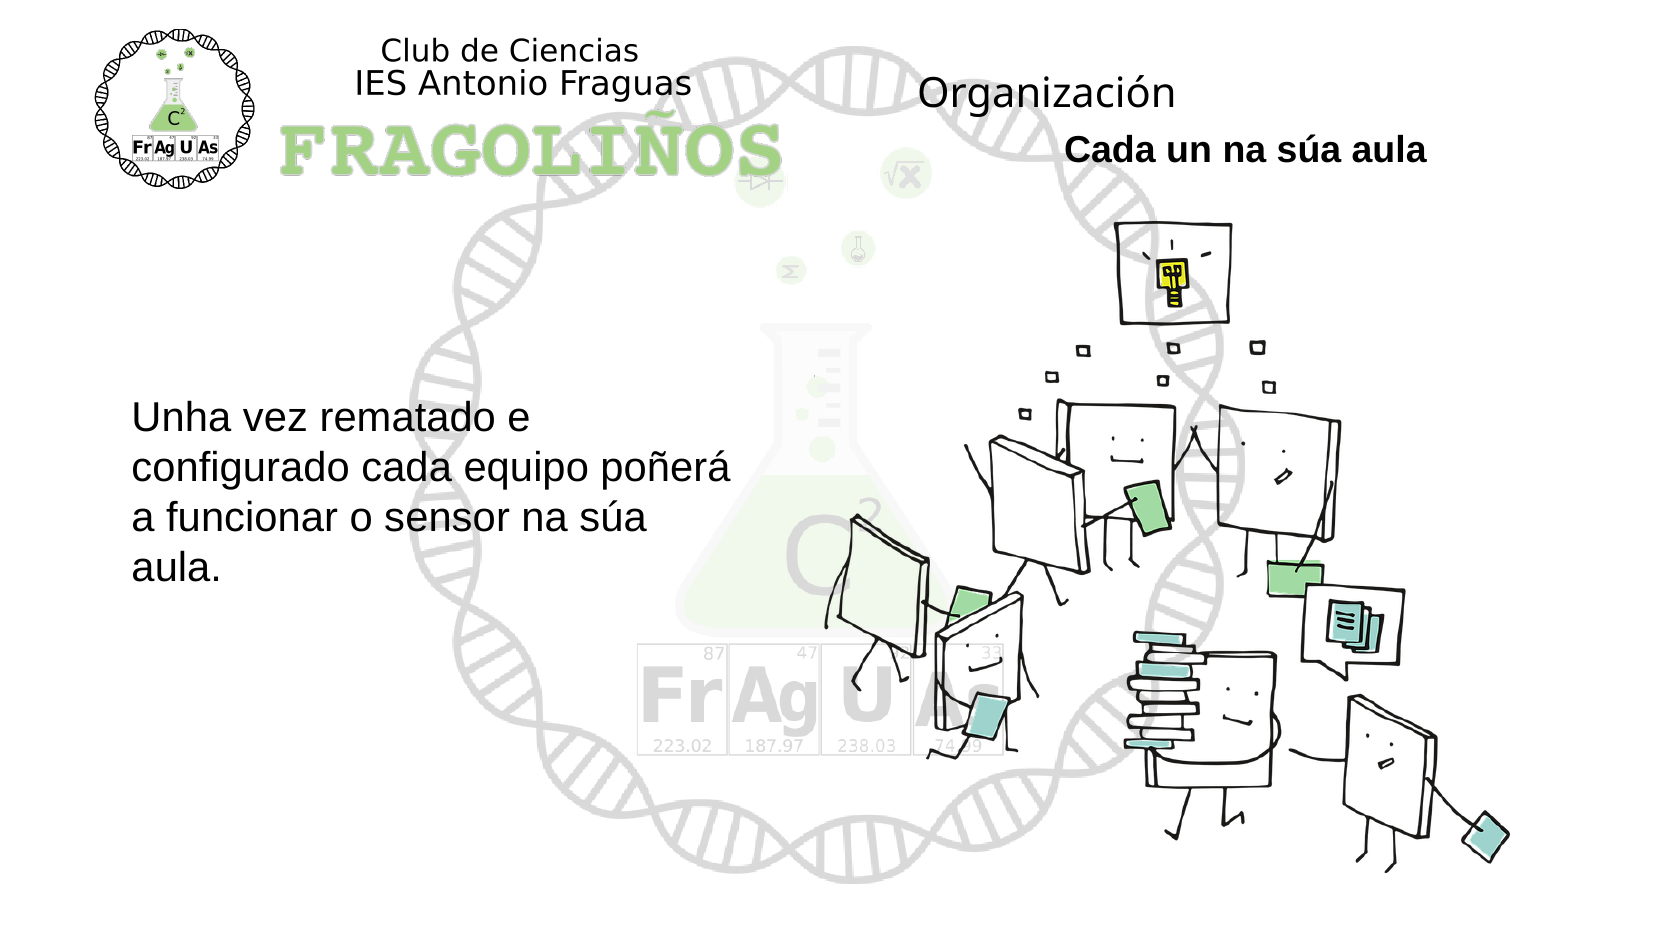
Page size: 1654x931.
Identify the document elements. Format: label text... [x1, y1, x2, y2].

picture [82, 29, 1510, 884]
text_box Unha vez rematado e configurado cada equipo poñerá a funcionar o sensor na súa aula. [116, 374, 757, 605]
text_box Organización [902, 58, 1589, 118]
text_box Cada un na súa aula [902, 118, 1589, 178]
